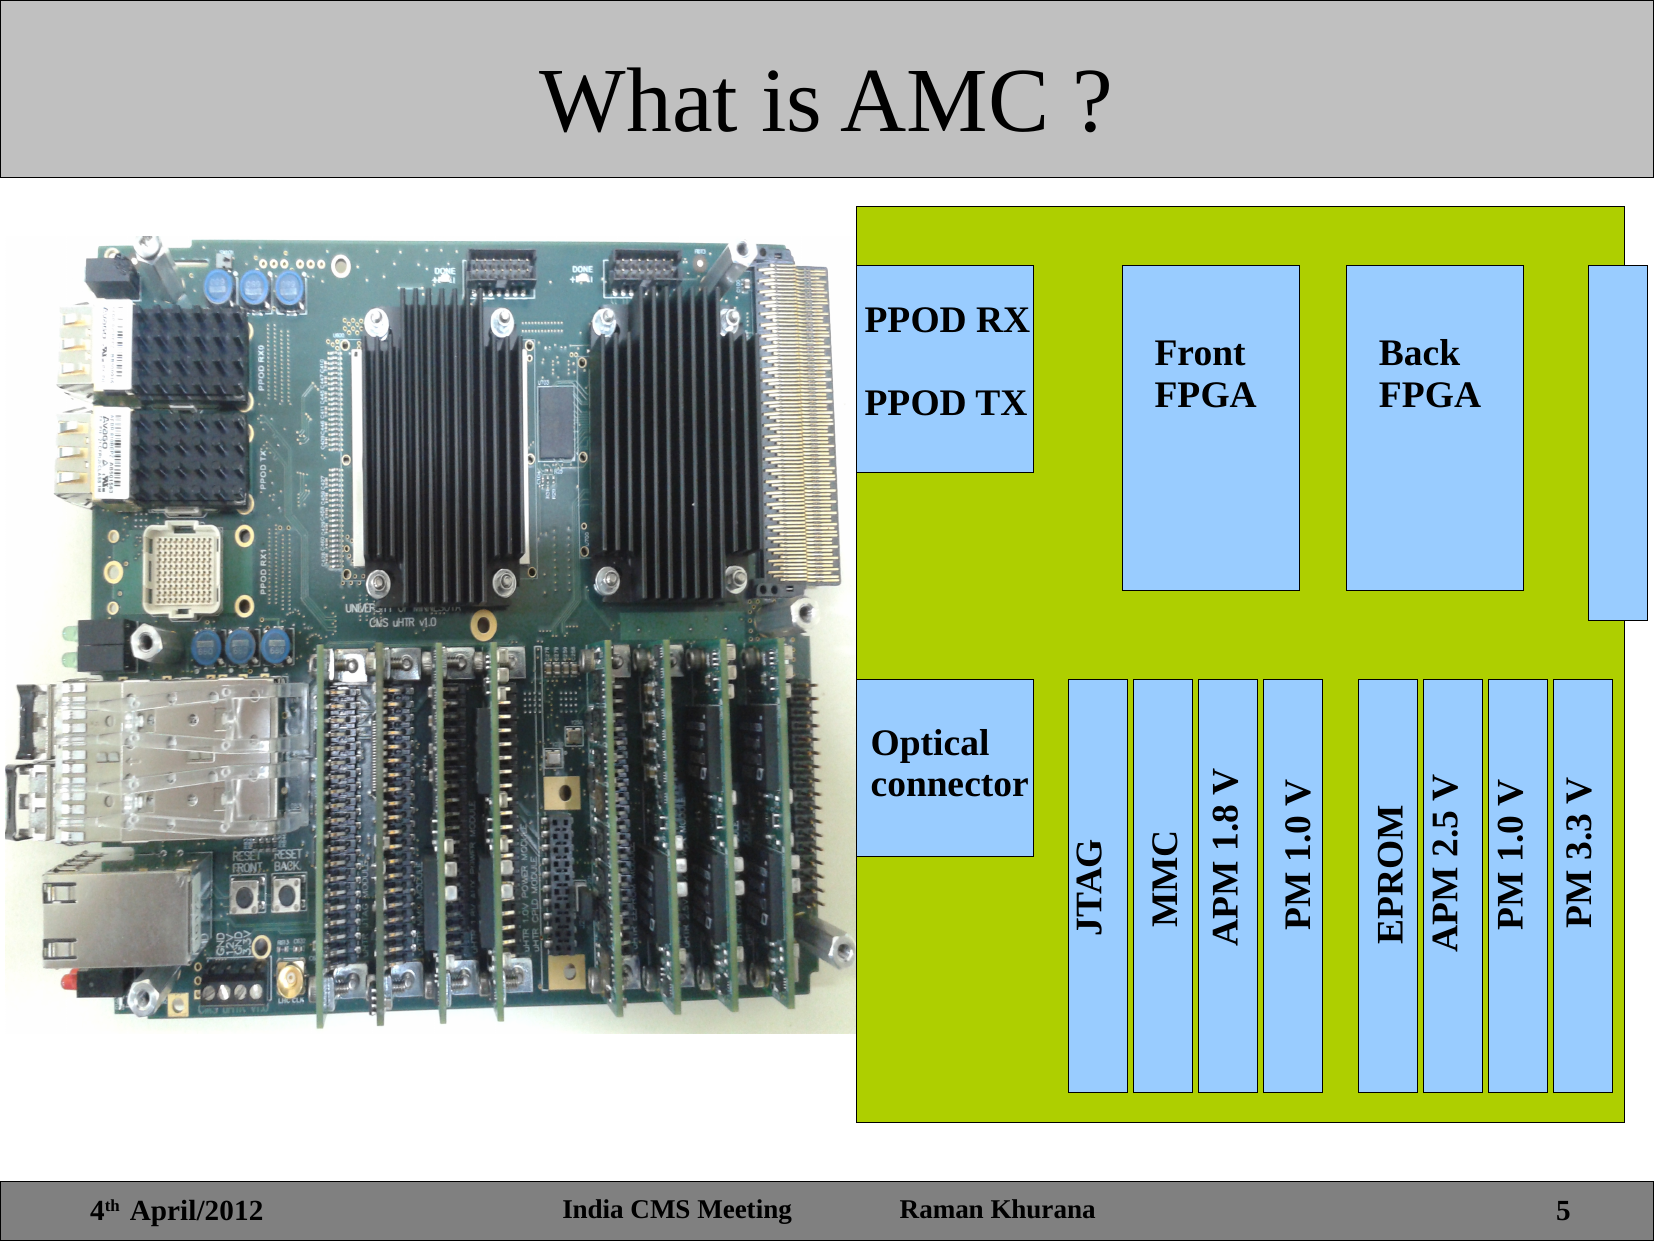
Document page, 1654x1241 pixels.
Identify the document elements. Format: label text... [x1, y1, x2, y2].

text_box EPROM [1361, 790, 1418, 960]
text_box PPOD RX PPOD TX [849, 291, 1046, 432]
text_box PM 1.0 V [1481, 764, 1539, 946]
text_box PM 1.0 V [1269, 764, 1326, 946]
text_box APM 1.8 V [1196, 753, 1254, 961]
picture [5, 236, 856, 1034]
text_box [856, 206, 1648, 1123]
text_box PM 3.3 V [1550, 762, 1607, 944]
text_box Back FPGA [1364, 324, 1497, 423]
text_box MMC [1136, 814, 1193, 943]
text_box Optical connector [855, 714, 1044, 813]
text_box Front FPGA [1139, 324, 1272, 423]
text_box JTAG [1060, 823, 1117, 951]
text_box APM 2.5 V [1416, 759, 1473, 968]
title What is AMC ? [82, 35, 1571, 166]
